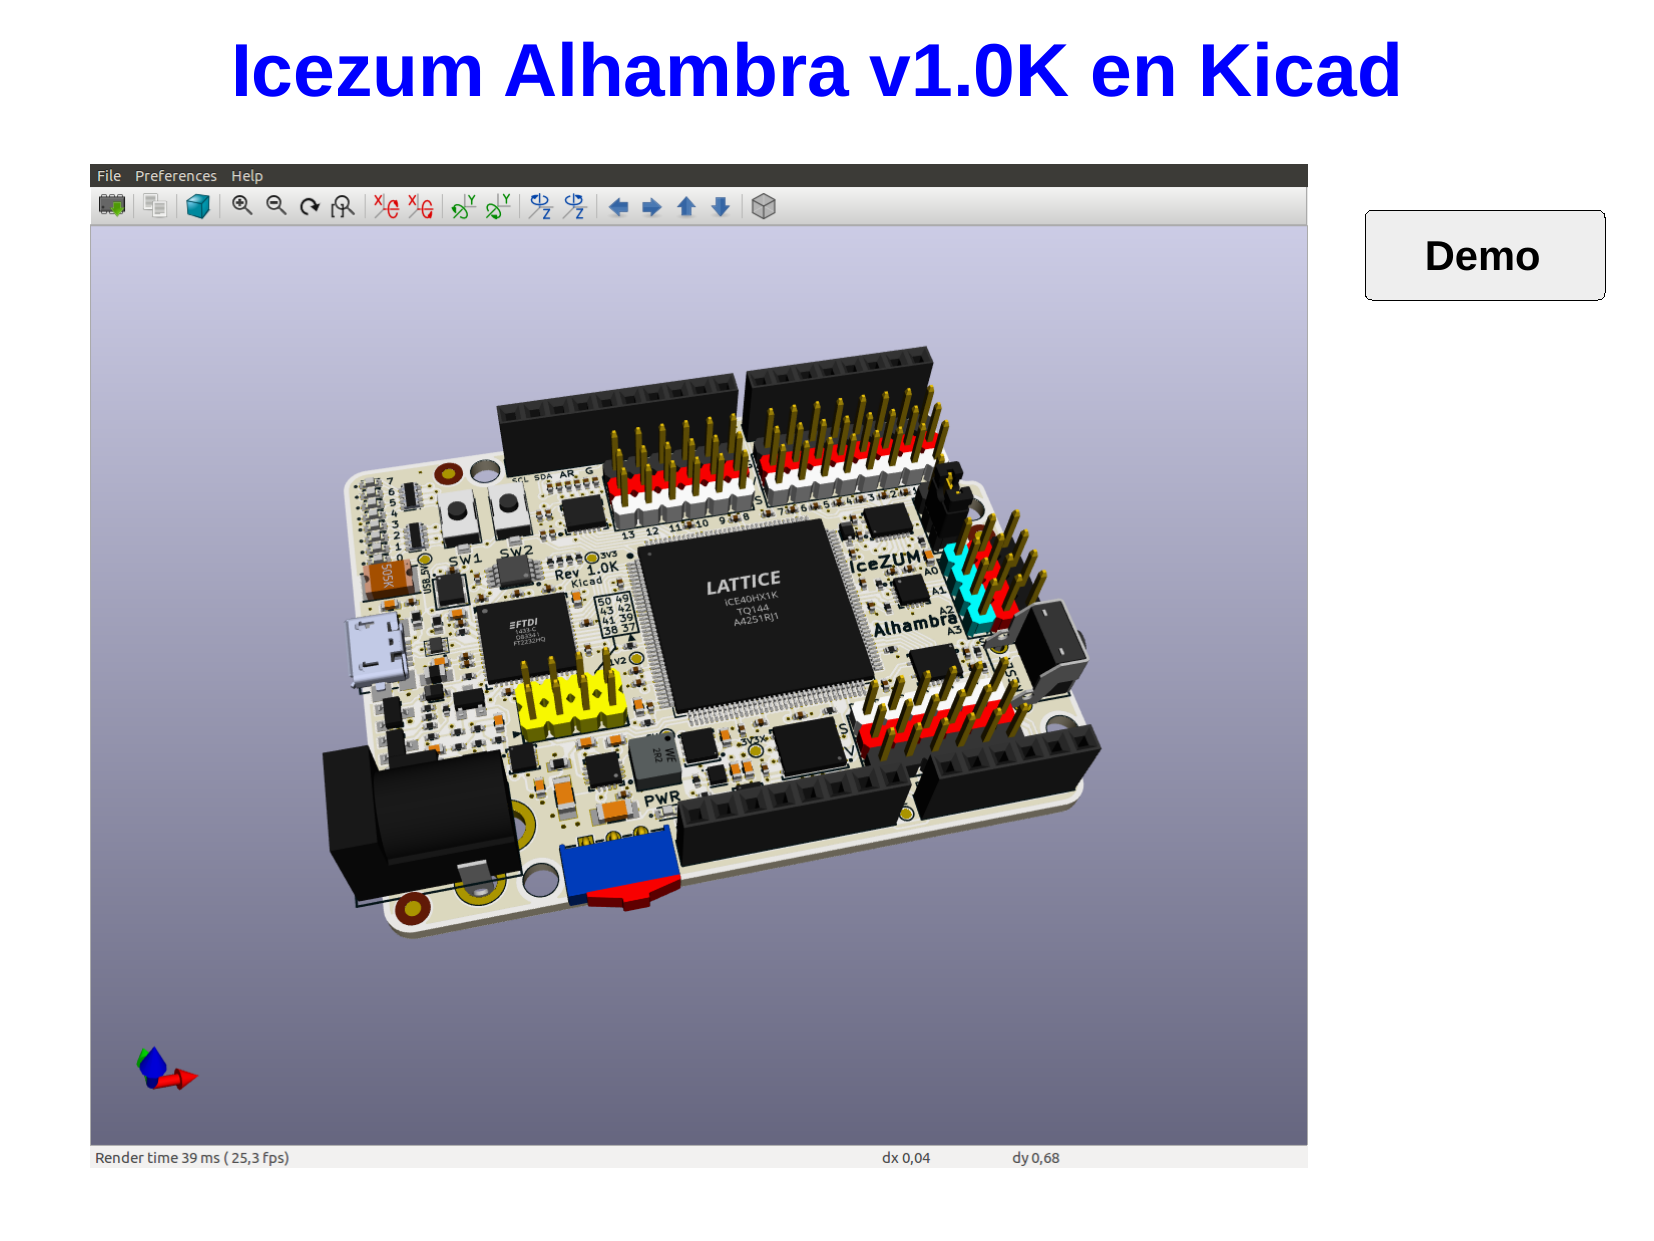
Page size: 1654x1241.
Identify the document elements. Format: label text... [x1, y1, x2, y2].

text_box [1365, 210, 1606, 301]
picture [90, 164, 1308, 1168]
text_box Demo [1410, 225, 1561, 301]
text_box Icezum Alhambra v1.0K en Kicad [90, 21, 1546, 121]
